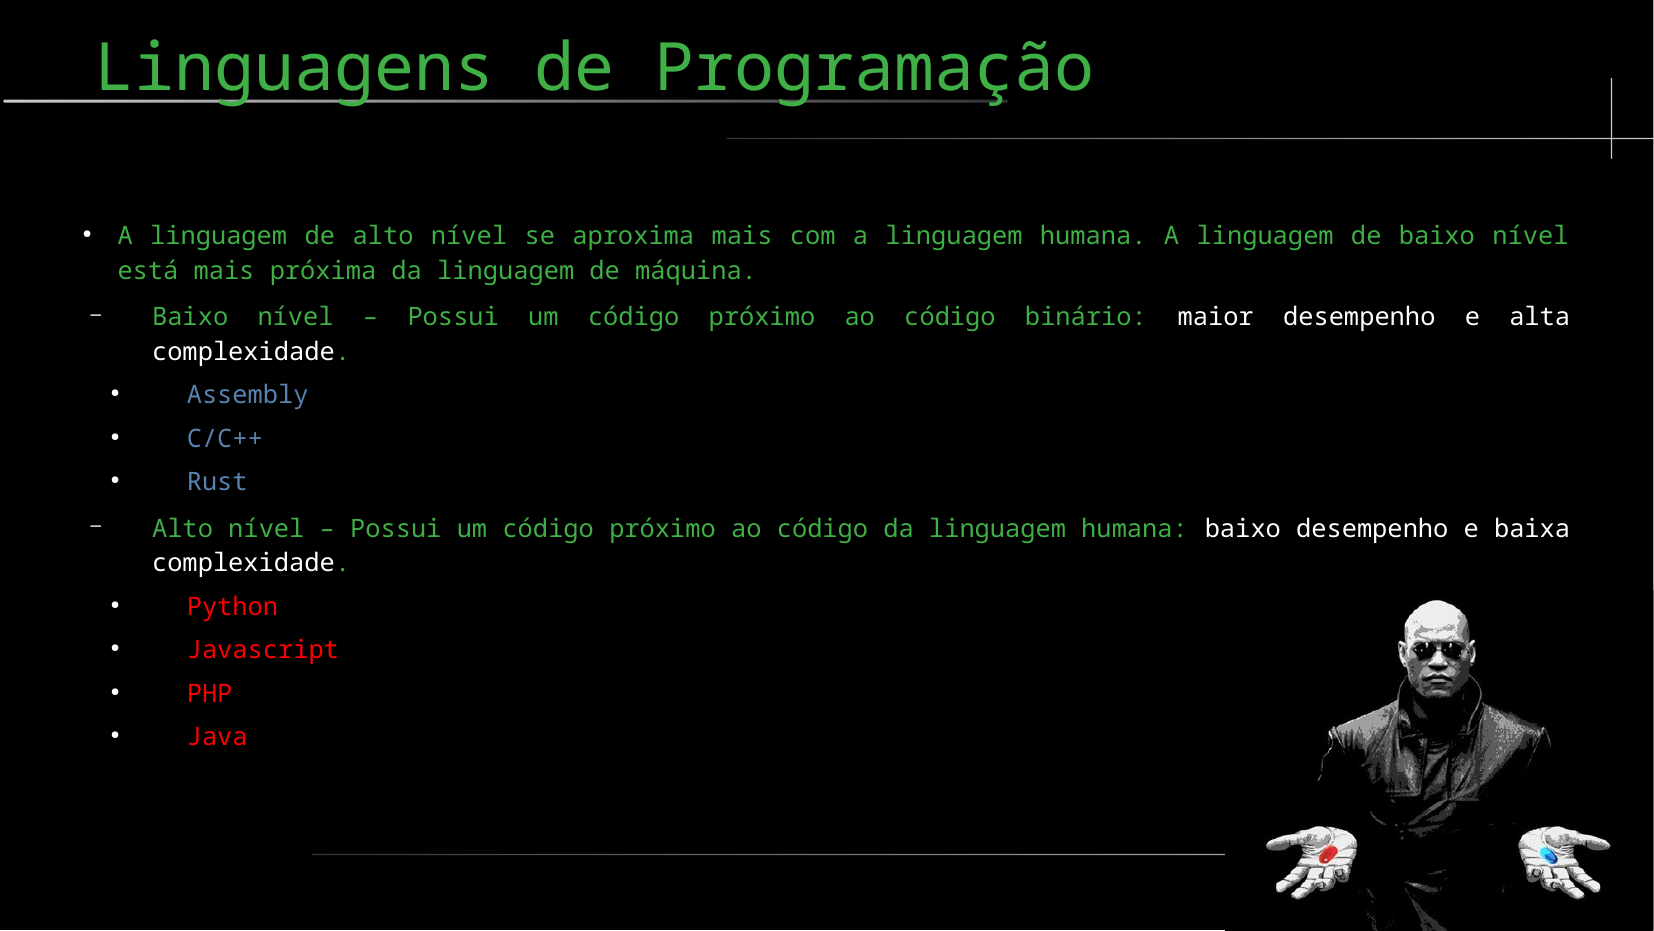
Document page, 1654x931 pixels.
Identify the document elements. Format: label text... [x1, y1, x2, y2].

list A linguagem de alto nível se aproxima mais com a linguagem humana. A linguagem de baixo nível está mais próxima da linguagem de máquina. Baixo nível – Possui um código próximo ao código binário: maior desempenho e alta complexidade. Assembly C/C++ Rust Alto nível – Possui um código próximo ao código da linguagem humana: baixo desempenho e baixa complexidade. Python Javascript PHP Java [82, 217, 1571, 758]
picture [1225, 590, 1654, 931]
title Linguagens de Programação [23, 11, 1589, 119]
